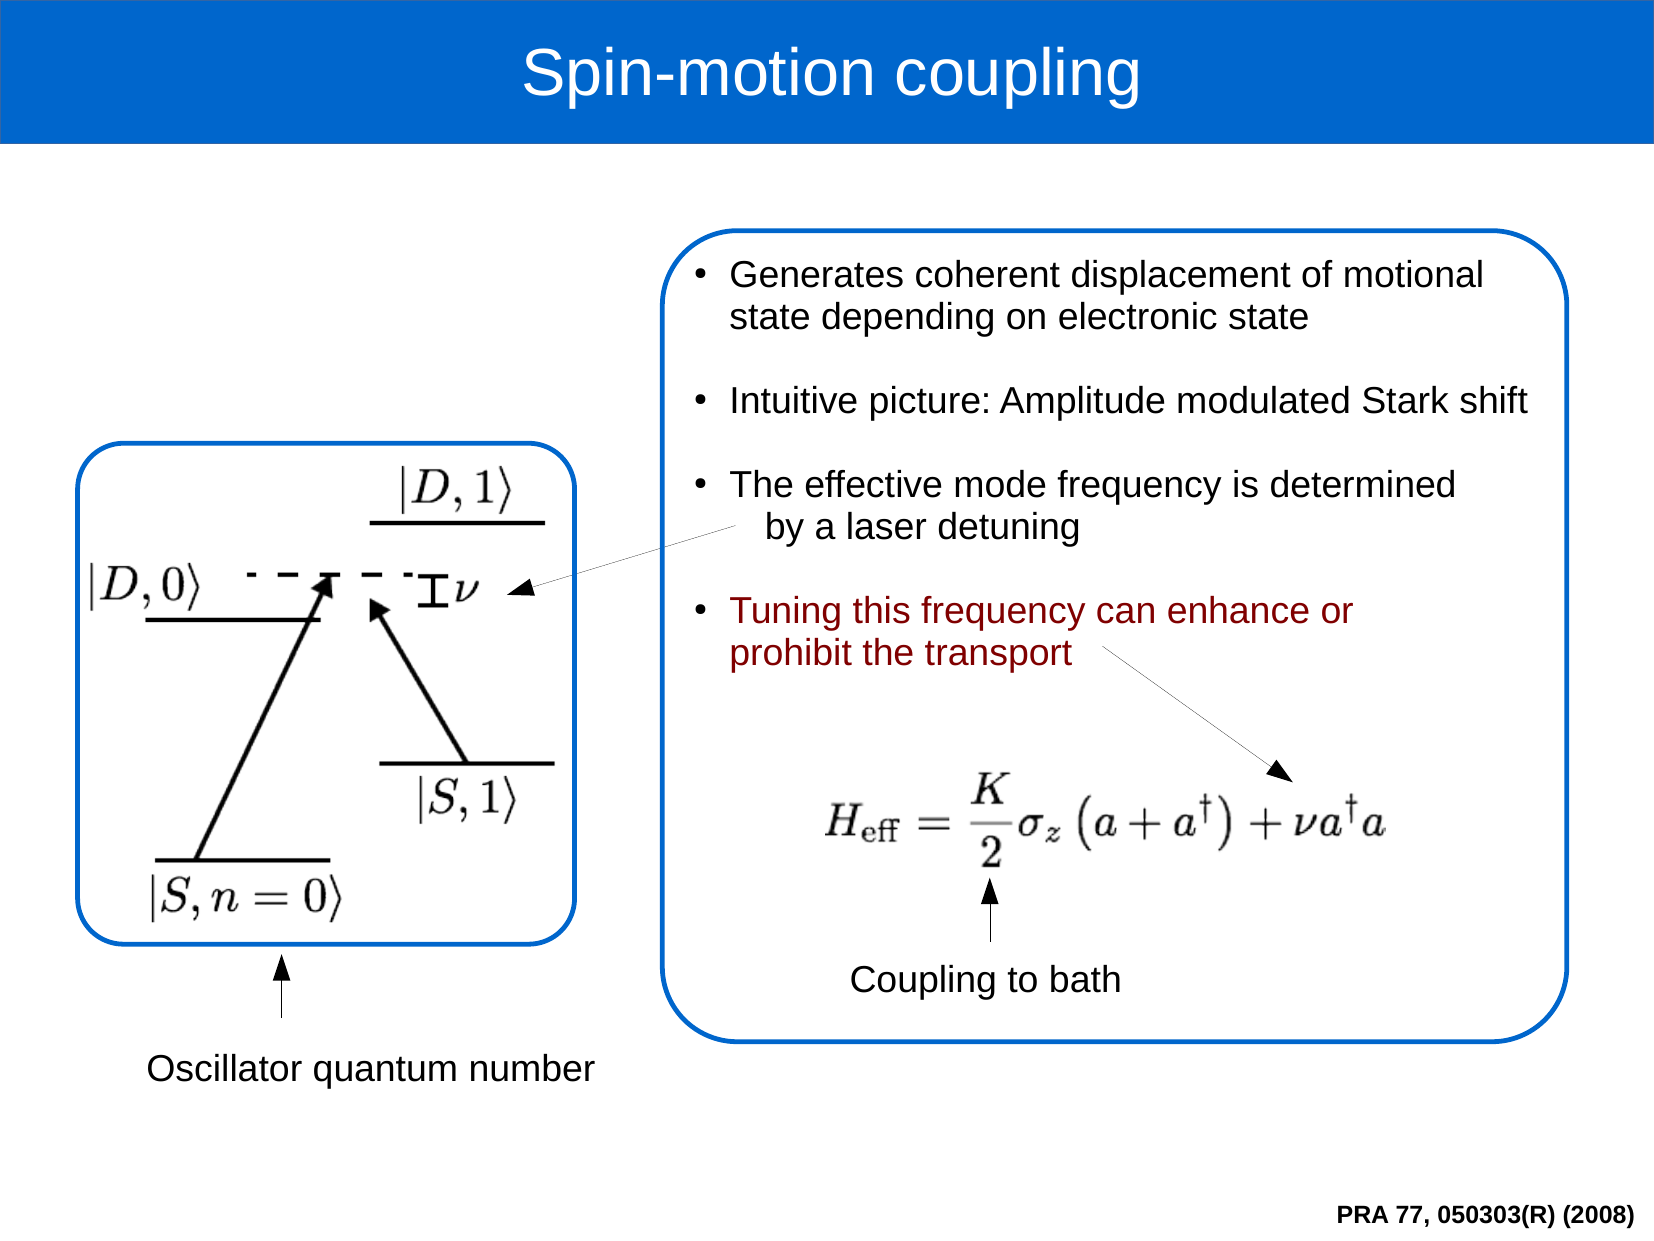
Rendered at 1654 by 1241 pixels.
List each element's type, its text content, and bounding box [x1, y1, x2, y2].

text_box Coupling to bath [834, 950, 1137, 1008]
picture [825, 771, 1386, 870]
picture [0, 437, 623, 939]
picture [557, 561, 623, 939]
text_box Oscillator quantum number [131, 1039, 611, 1097]
text_box PRA 77, 050303(R) (2008) [1321, 1193, 1654, 1241]
picture [80, 446, 572, 939]
title Spin-motion coupling [0, 2, 1654, 144]
text_box Generates coherent displacement of motional state depending on electronic state Intuitive picture: Amplitude modulated Stark shift The effective mode frequency is determined by a laser detuning Tuning this frequency can enhance or prohibit the transport [679, 246, 1554, 682]
